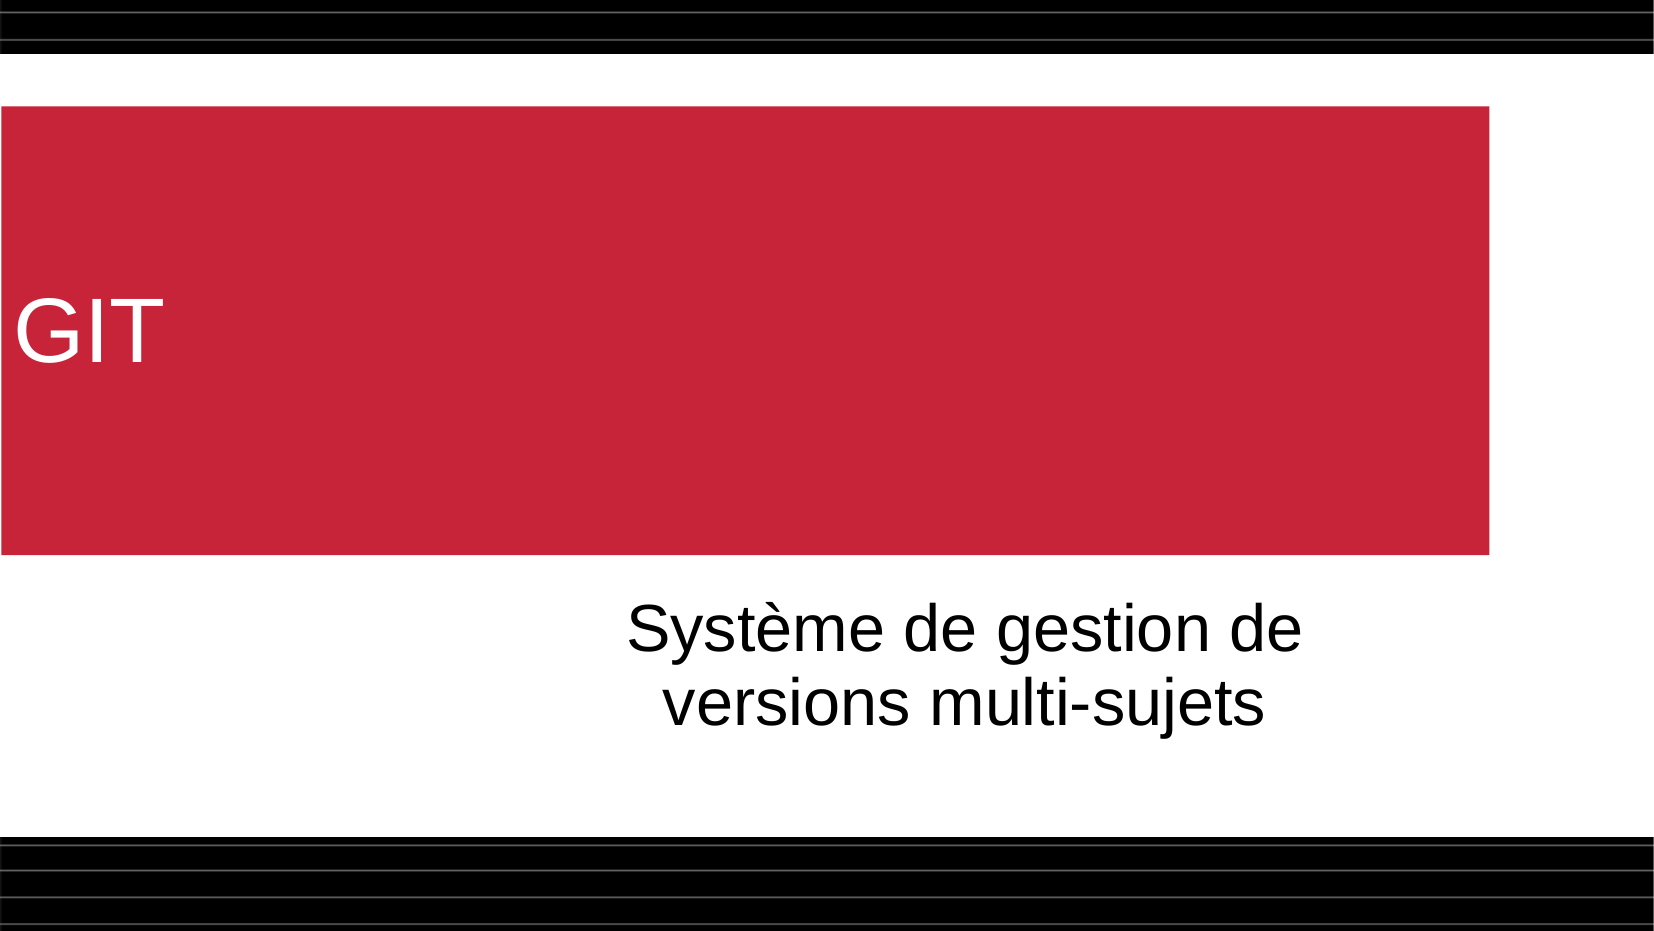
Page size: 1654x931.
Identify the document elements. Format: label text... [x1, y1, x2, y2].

picture [0, 0, 1654, 54]
title GIT [1, 106, 1490, 556]
subtitle Système de gestion de versions multi-sujets [625, 590, 1489, 804]
picture [0, 837, 1654, 931]
